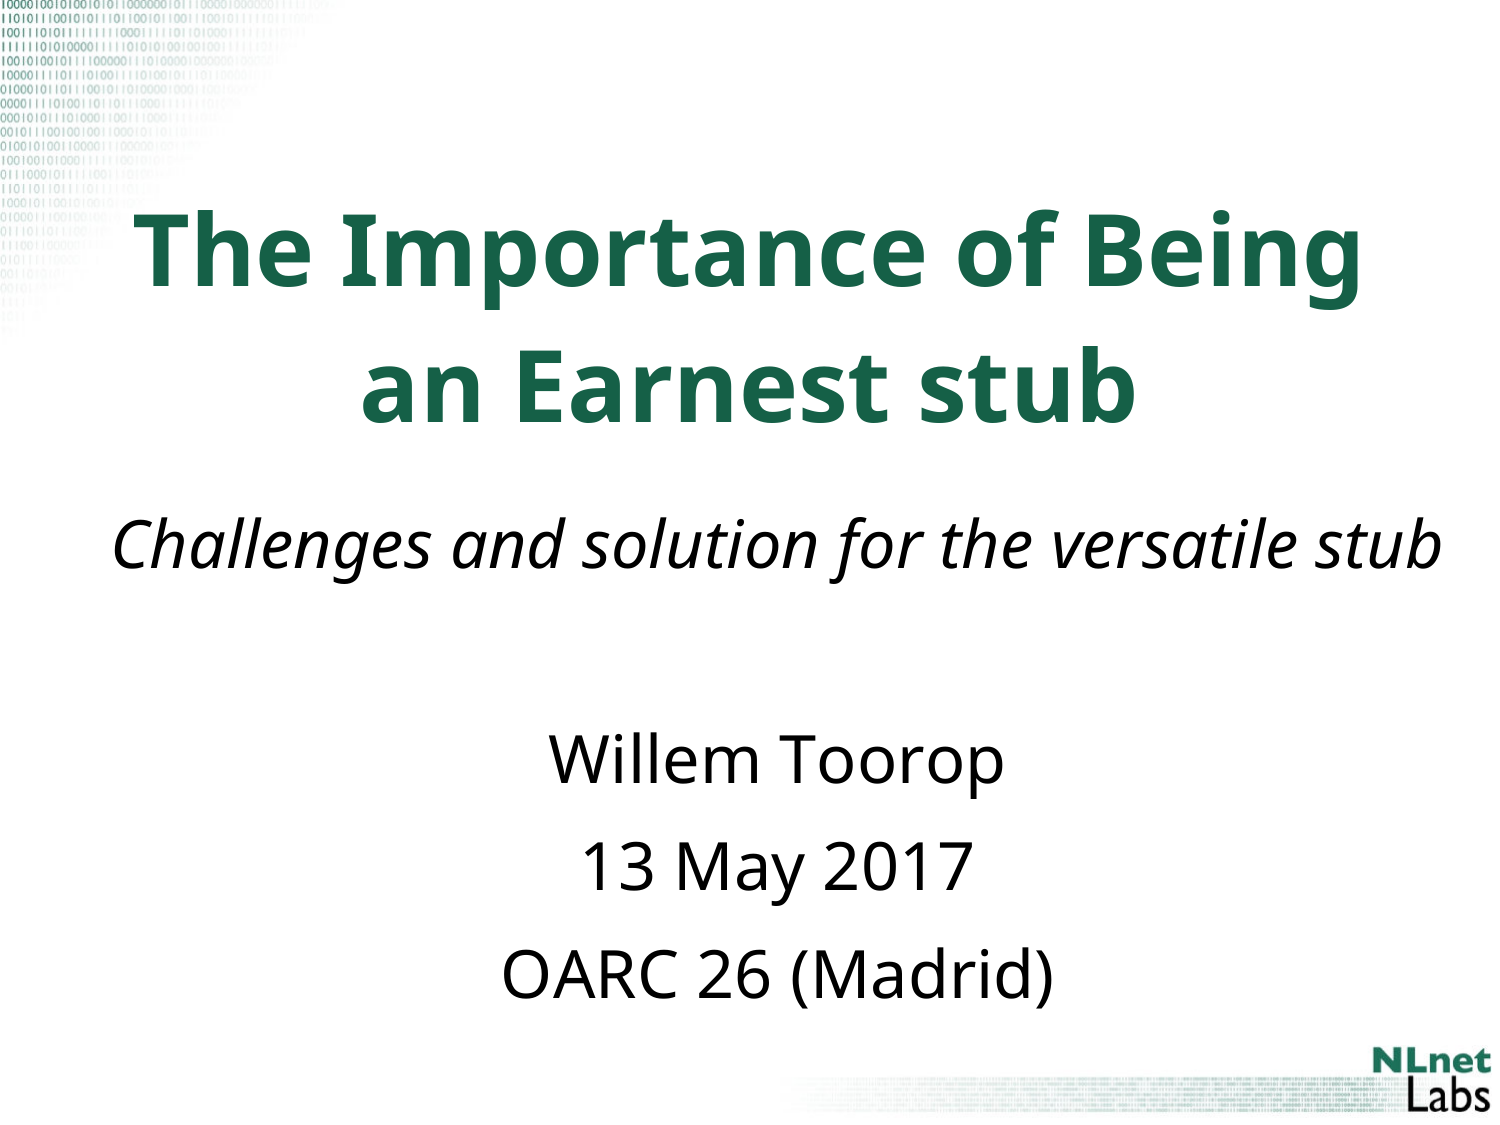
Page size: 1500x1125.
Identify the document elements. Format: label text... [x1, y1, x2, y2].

list Challenges and solution for the versatile stub Willem Toorop 13 May 2017 OARC 26 (Madrid) [0, 497, 1500, 1053]
picture [775, 1053, 1492, 1124]
title The Importance of Being an Earnest stub [112, 187, 1388, 443]
picture [0, 0, 365, 365]
